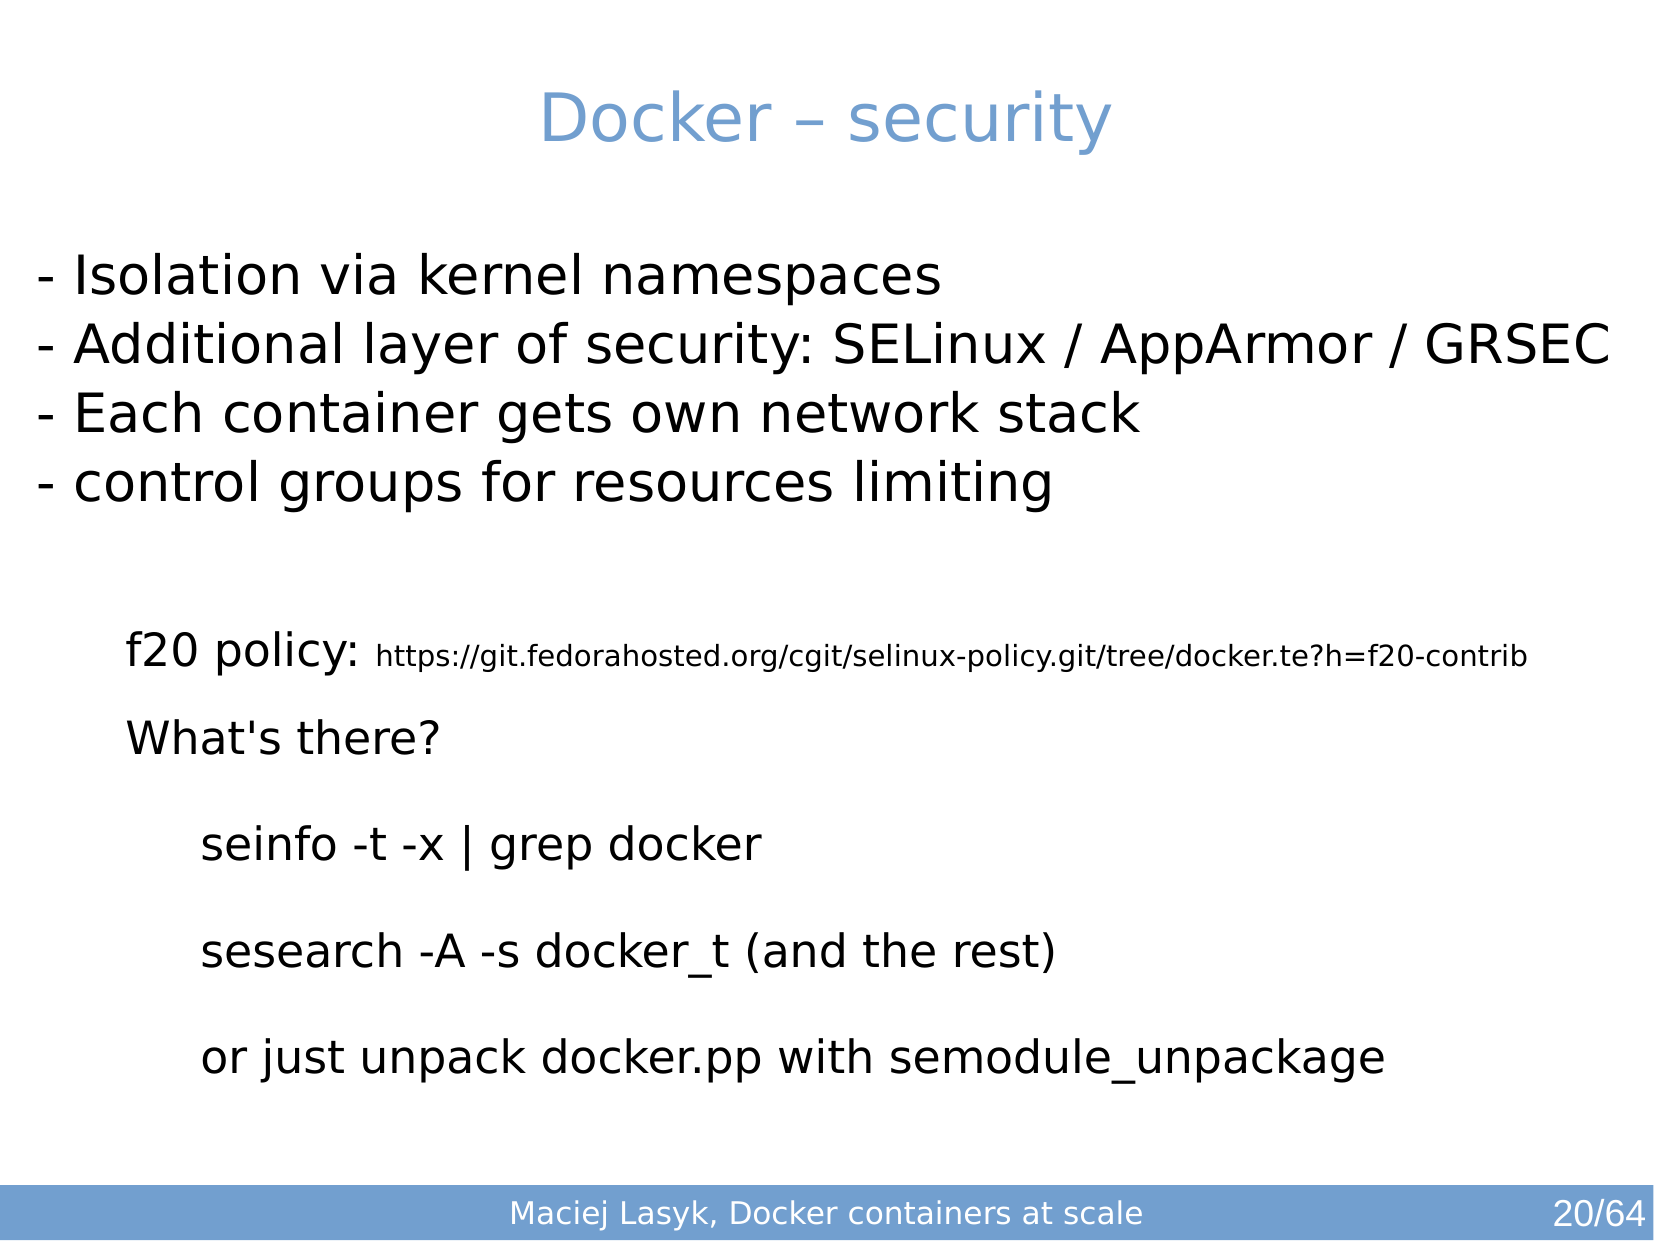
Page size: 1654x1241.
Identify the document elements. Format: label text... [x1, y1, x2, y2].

text_box 20/64 [1527, 1185, 1654, 1241]
text_box - Isolation via kernel namespaces - Additional layer of security: SELinux / AppArmor / GRSEC - Each container gets own network stack - control groups for resources limiting [21, 236, 1628, 542]
text_box f20 policy: https://git.fedorahosted.org/cgit/selinux-policy.git/tree/docker.te?h=f20-contrib What's there? seinfo -t -x | grep docker sesearch -A -s docker_t (and the rest) or just unpack docker.pp with semodule_unpackage [110, 616, 1543, 1127]
text_box Docker – security [523, 72, 1130, 166]
text_box Maciej Lasyk, Docker containers at scale [494, 1188, 1160, 1240]
text_box [0, 1185, 1527, 1241]
